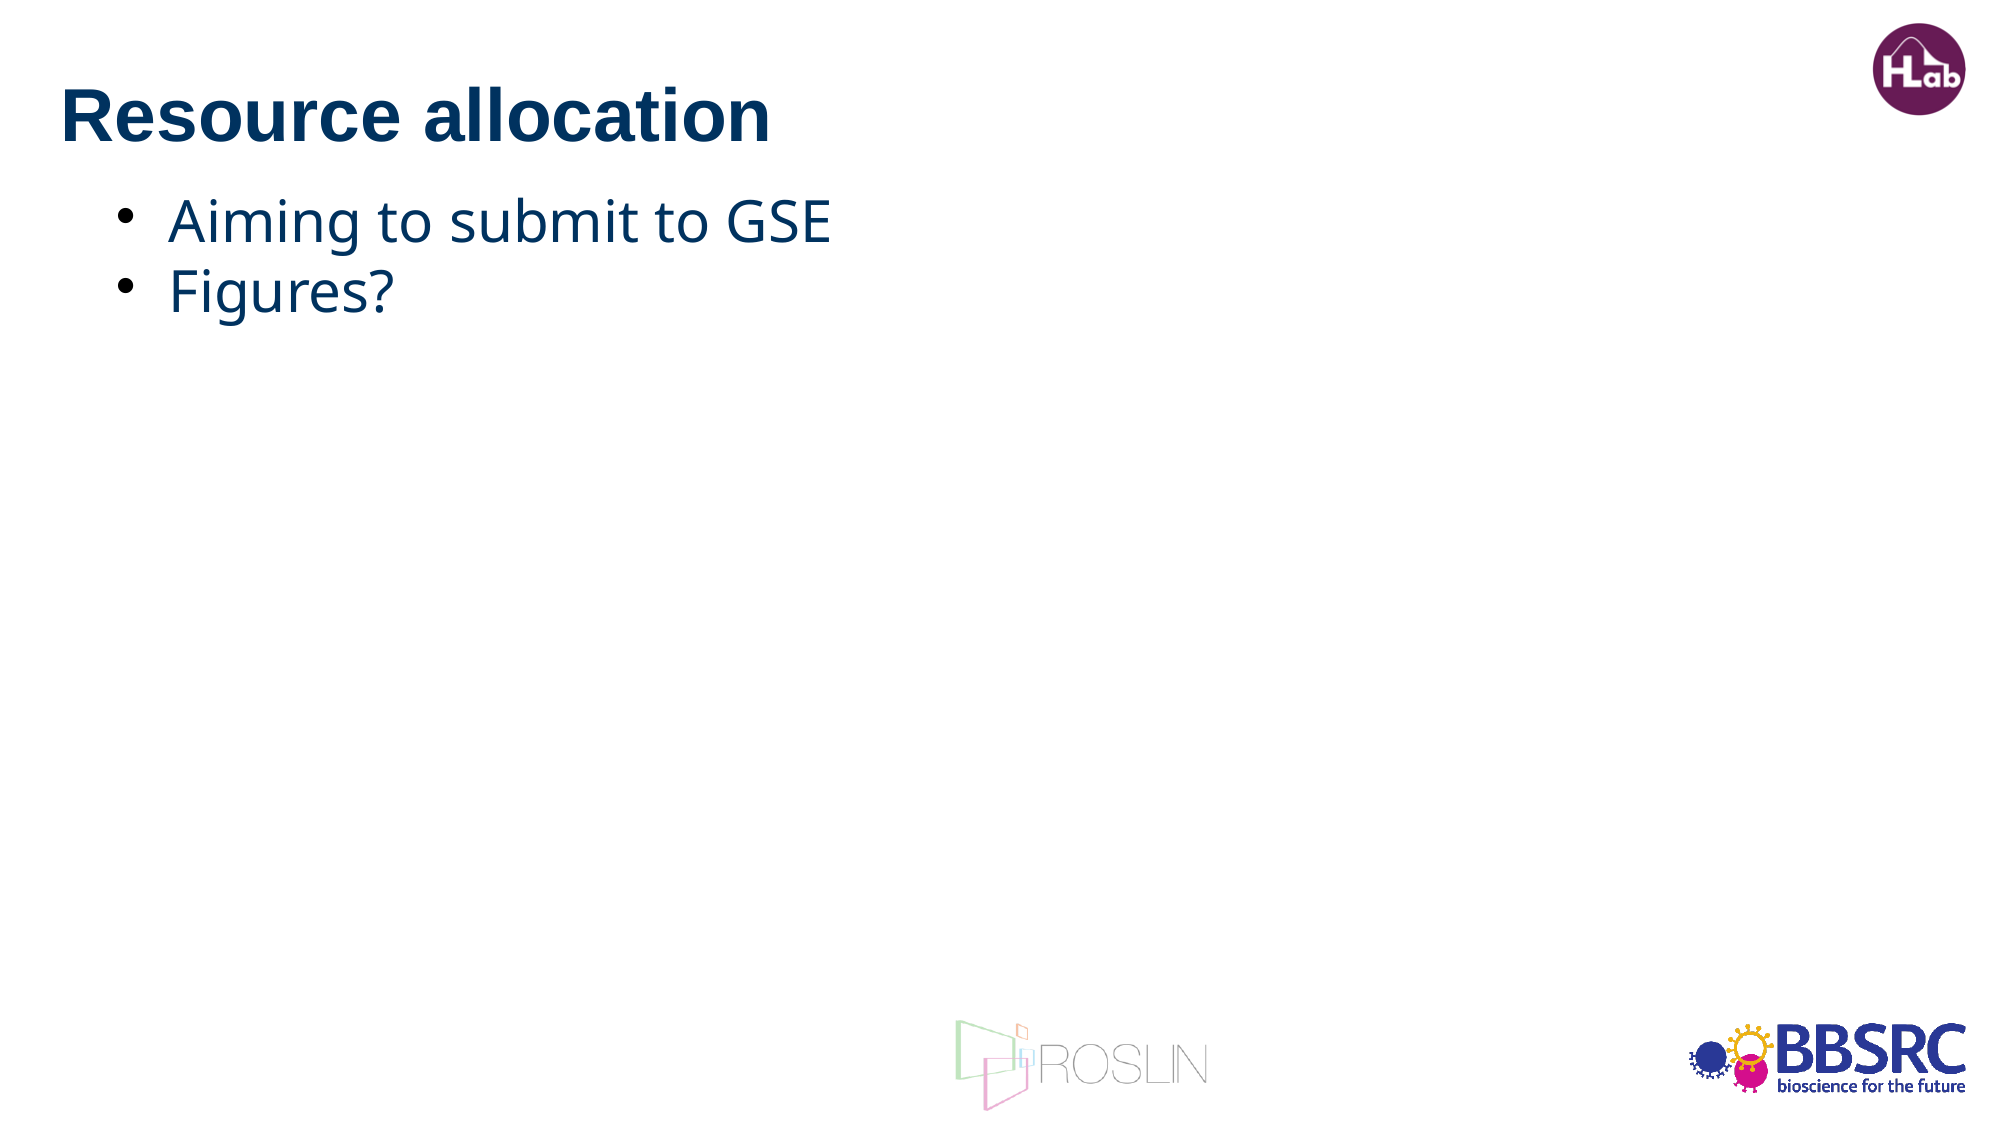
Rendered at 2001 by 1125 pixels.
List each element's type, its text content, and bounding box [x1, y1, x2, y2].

picture [1687, 1020, 1966, 1099]
text_box Resource allocation [45, 59, 1926, 166]
text_box Aiming to submit to GSE Figures? [83, 176, 1966, 975]
picture [1872, 21, 1966, 116]
picture [948, 985, 1220, 1125]
